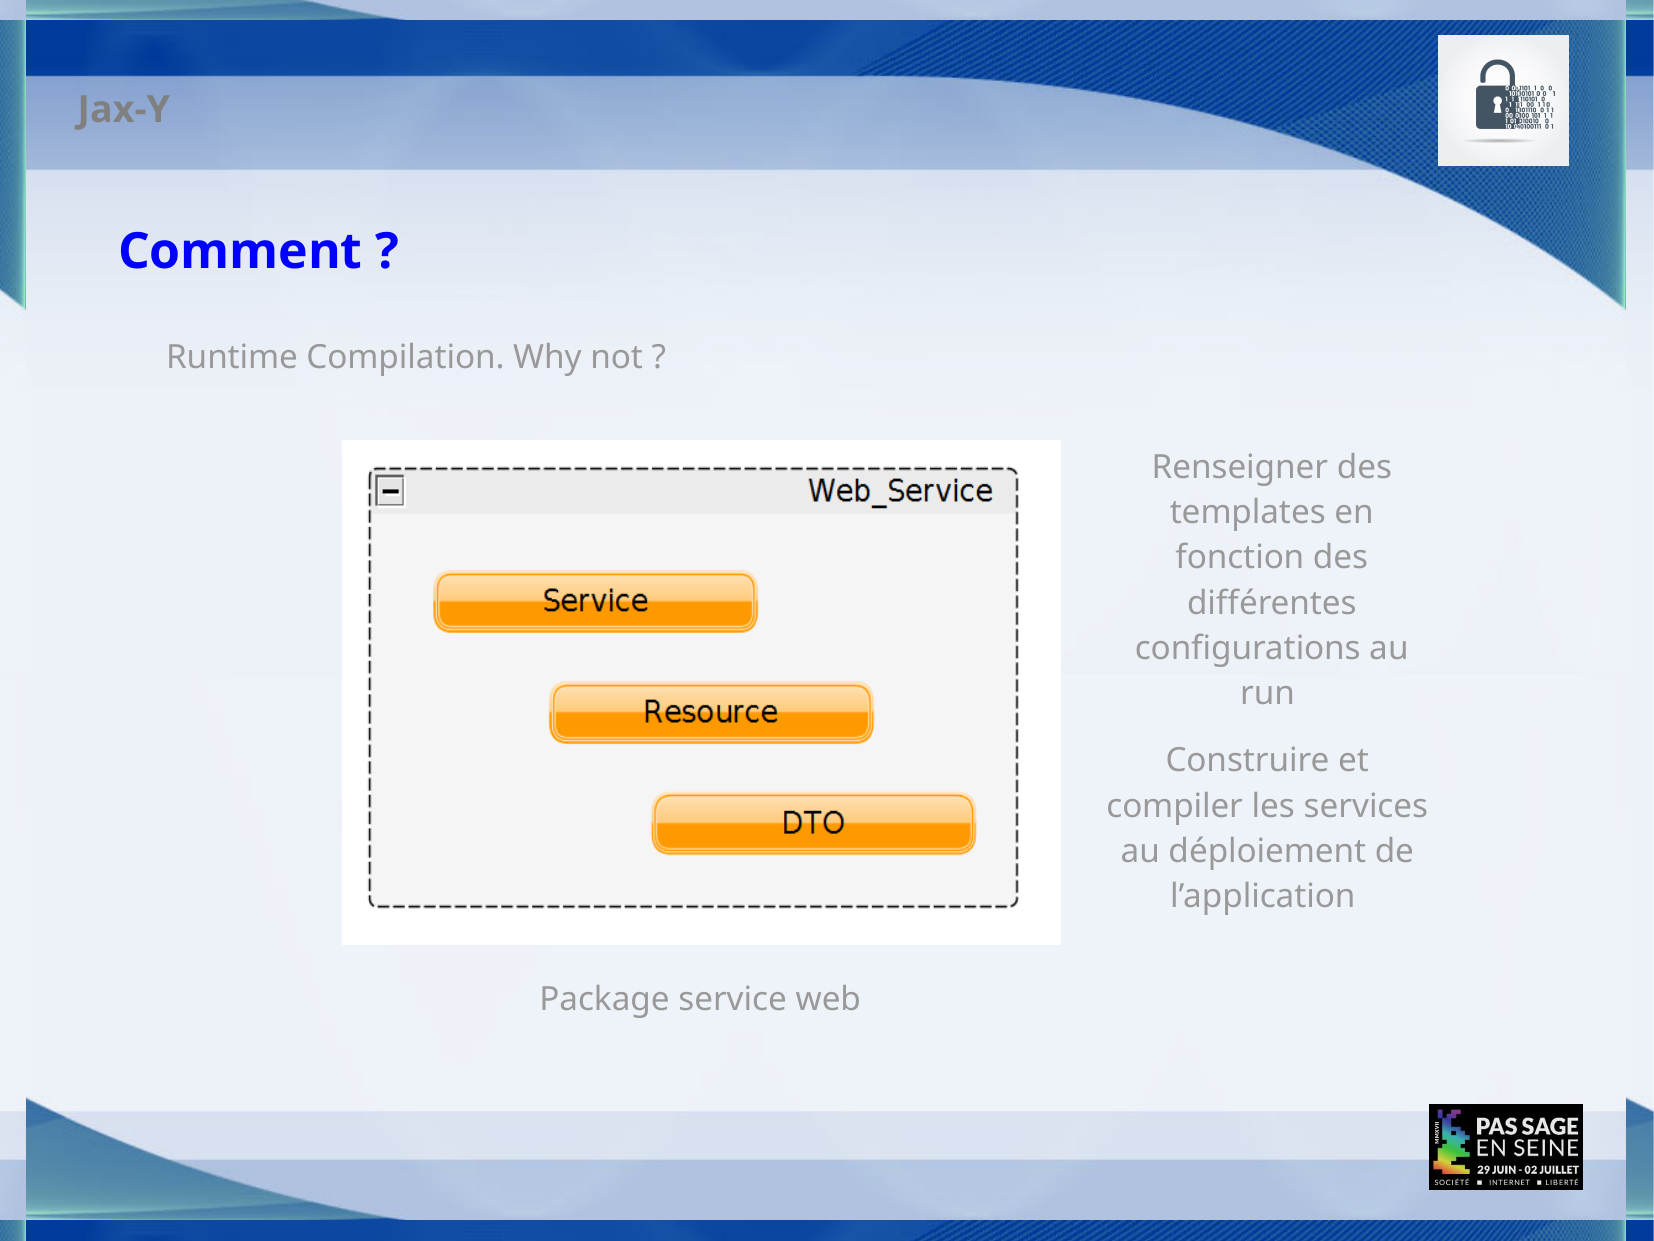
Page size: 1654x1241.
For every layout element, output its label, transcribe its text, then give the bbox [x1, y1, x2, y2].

title Package service web [491, 974, 910, 1022]
title Runtime Compilation. Why not ? [124, 330, 709, 382]
picture [0, 0, 1654, 1241]
text_box Comment ? [118, 202, 473, 296]
title Jax-Y [11, 86, 237, 131]
title Construire et compiler les services au déploiement de l’application [1105, 730, 1430, 924]
title Renseigner des templates en fonction des différentes configurations au run [1110, 463, 1434, 695]
